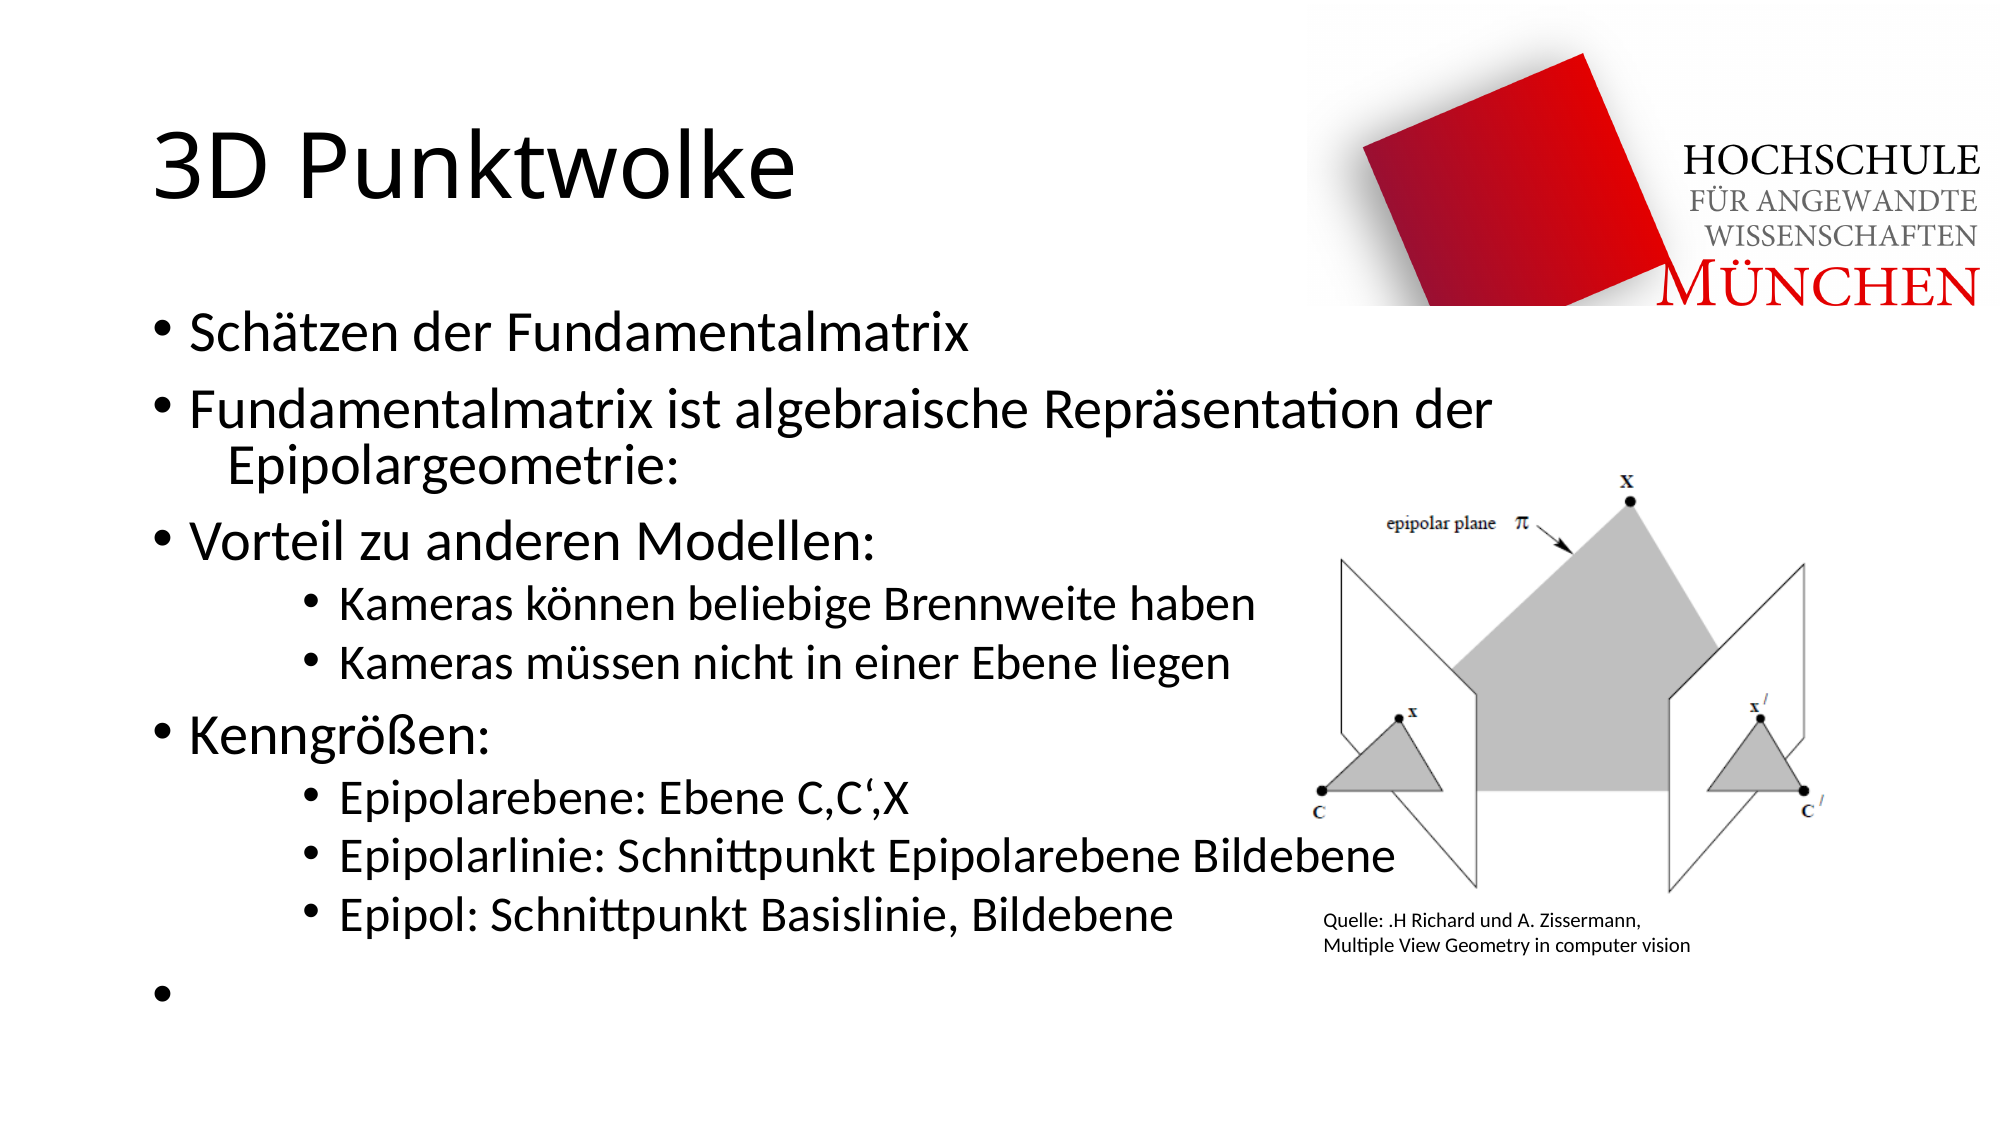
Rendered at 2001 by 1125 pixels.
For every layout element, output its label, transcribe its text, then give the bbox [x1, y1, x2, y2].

list Schätzen der Fundamentalmatrix Fundamentalmatrix ist algebraische Repräsentation der Epipolargeometrie: Vorteil zu anderen Modellen: Kameras können beliebige Brennweite haben Kameras müssen nicht in einer Ebene liegen Kenngrößen: Epipolarebene: Ebene C,C‘,X Epipolarlinie: Schnittpunkt Epipolarebene Bildebene Epipol: Schnittpunkt Basislinie, Bildebene [137, 299, 1863, 1014]
title 3D Punktwolke [137, 59, 1863, 278]
text_box Quelle: .H Richard und A. Zissermann, Multiple View Geometry in computer vision [1308, 899, 1711, 991]
